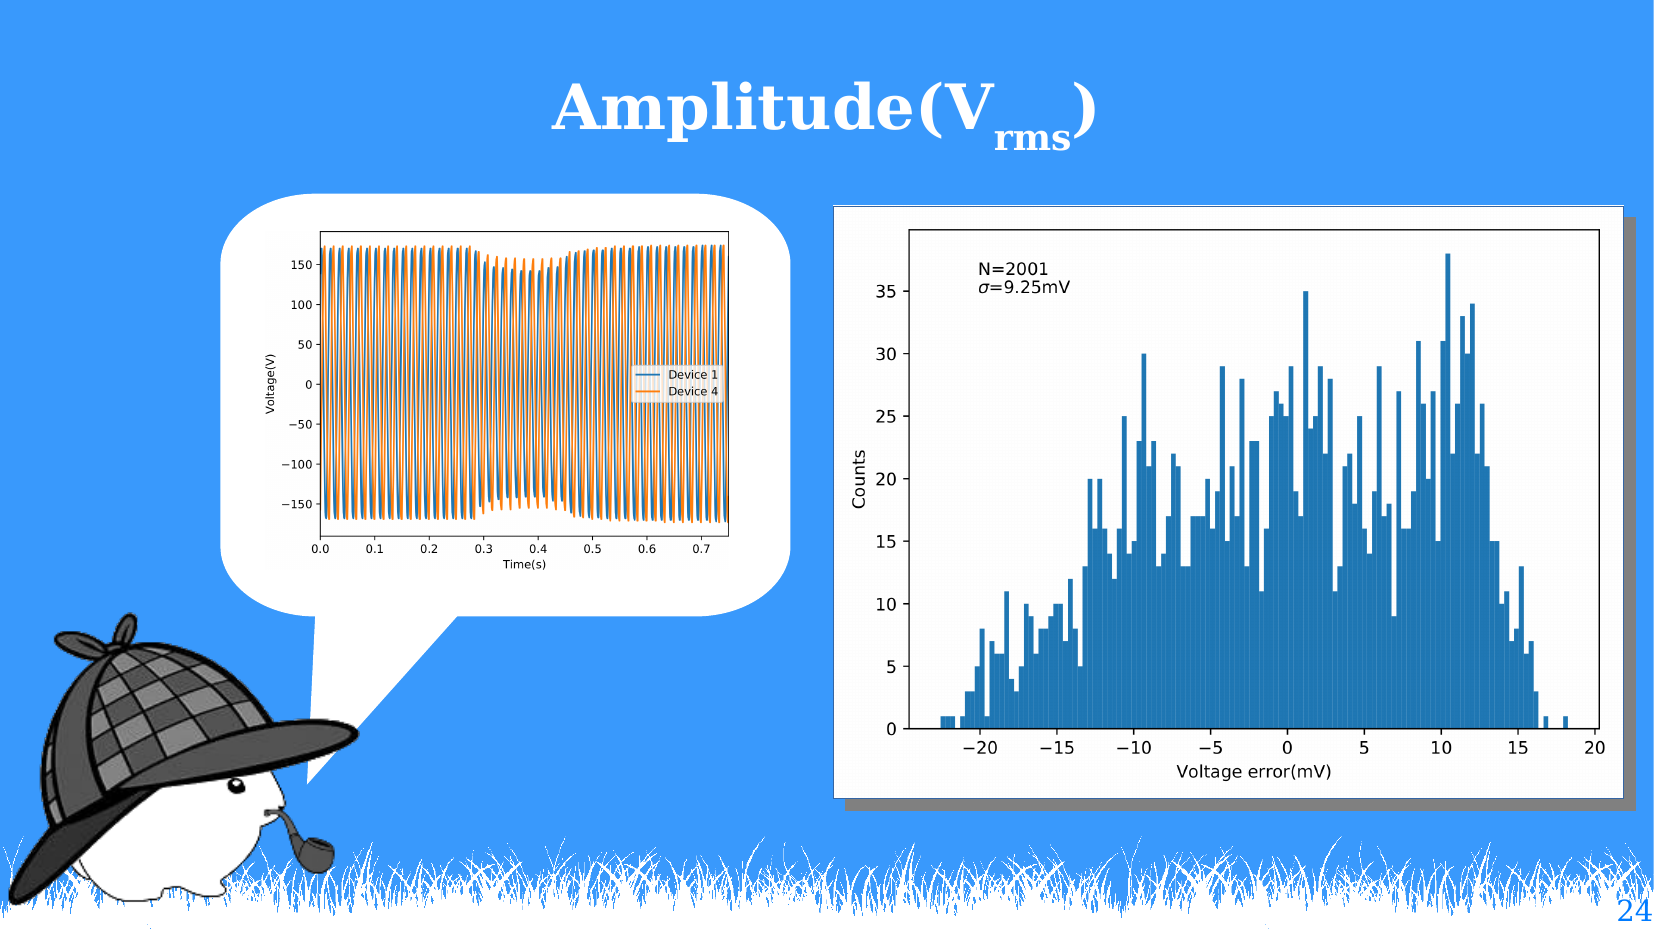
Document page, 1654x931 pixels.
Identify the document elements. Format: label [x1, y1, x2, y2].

text_box [220, 193, 791, 657]
title [82, 37, 1571, 193]
picture [0, 0, 1654, 931]
